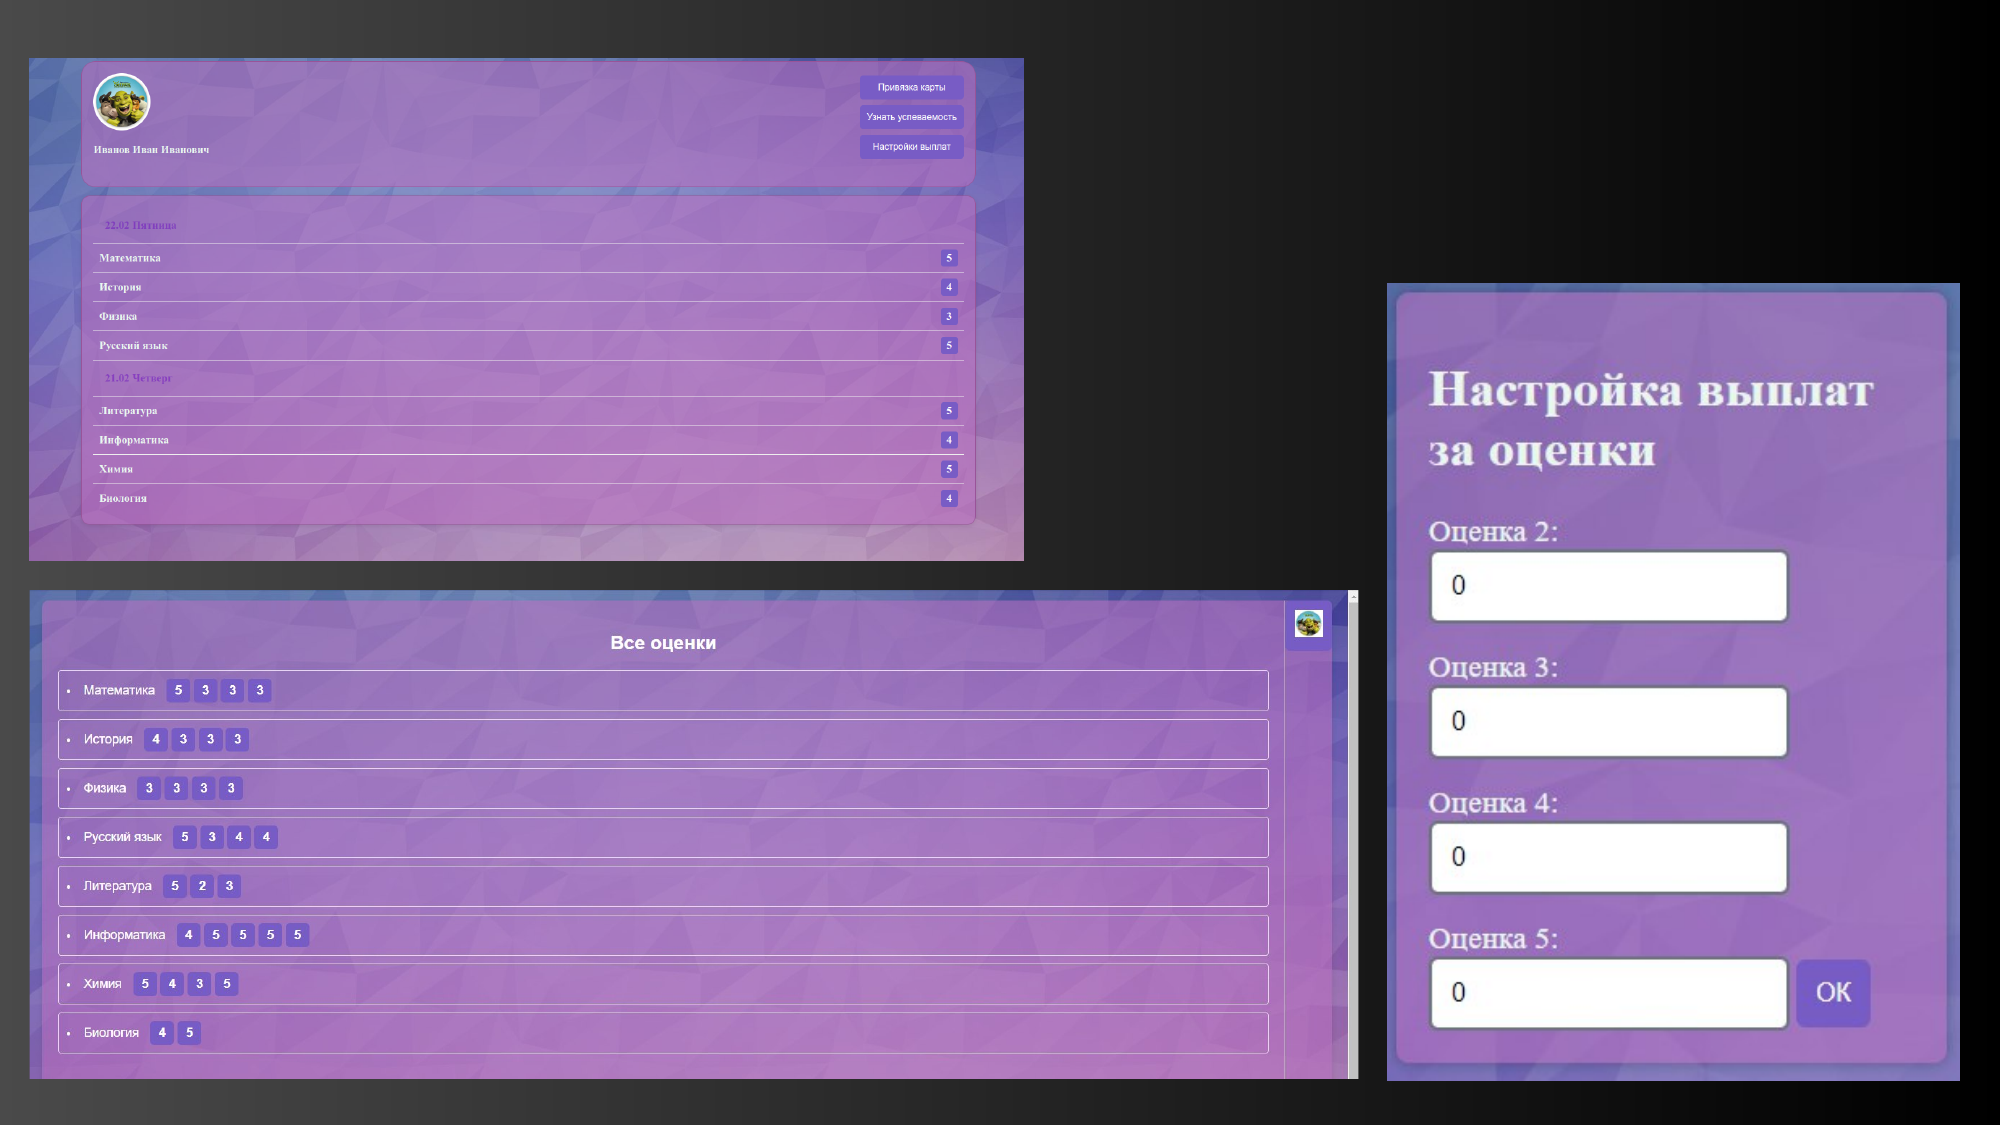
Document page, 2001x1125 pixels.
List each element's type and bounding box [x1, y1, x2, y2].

picture [29, 58, 1024, 561]
picture [1387, 283, 1960, 1081]
picture [29, 590, 1359, 1079]
